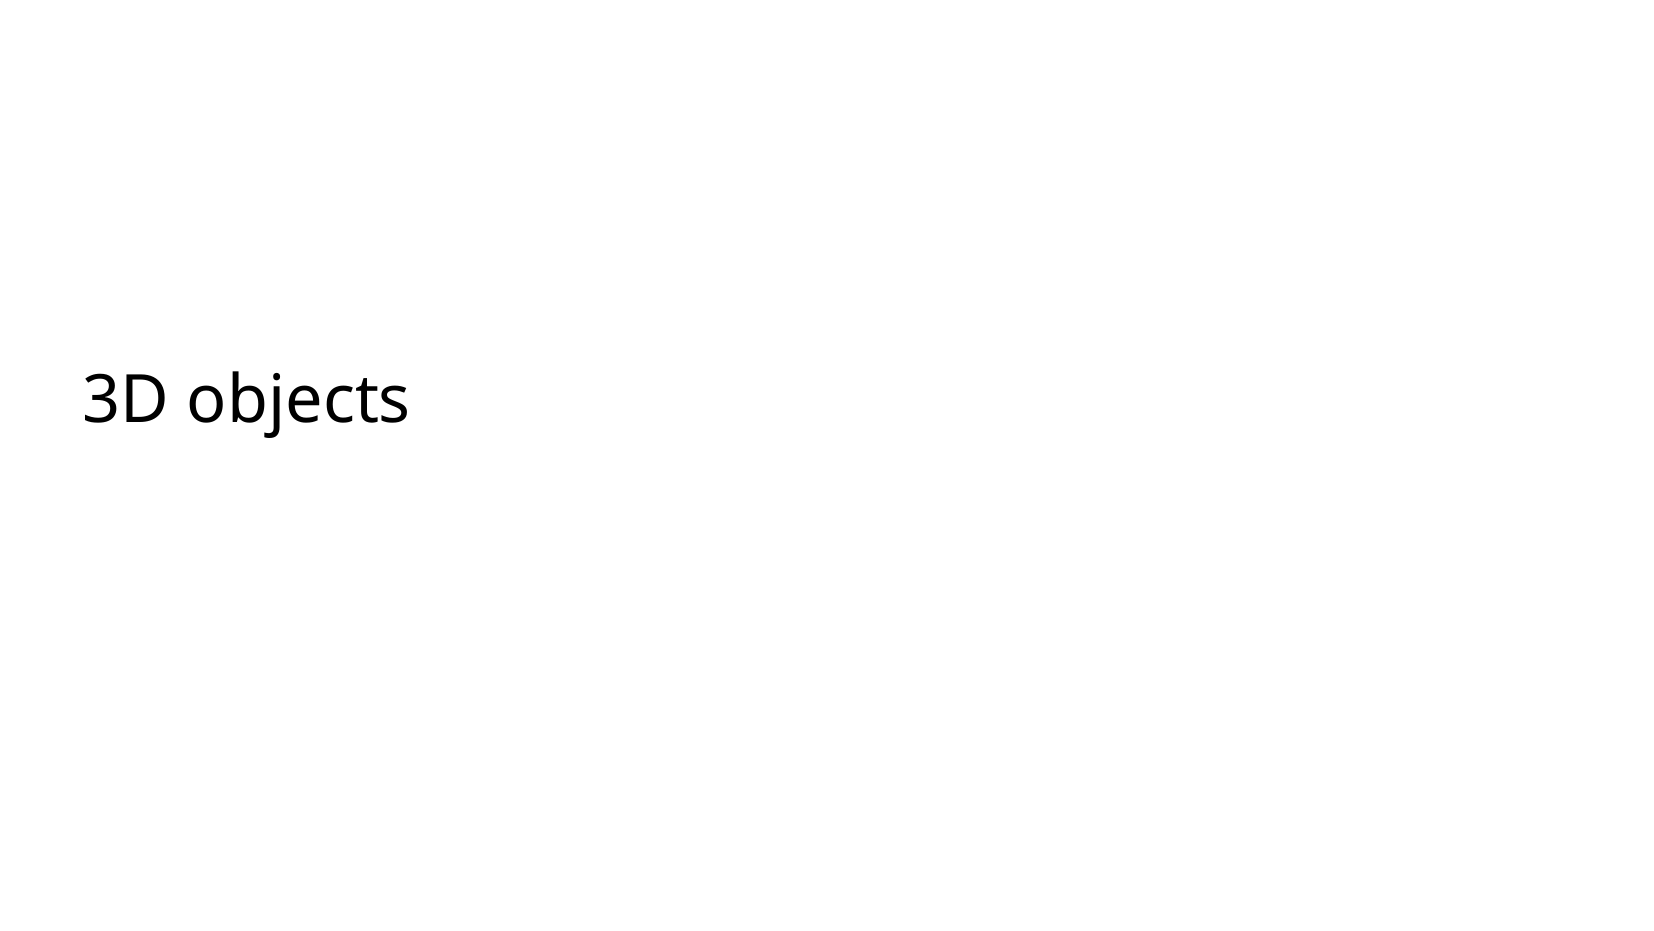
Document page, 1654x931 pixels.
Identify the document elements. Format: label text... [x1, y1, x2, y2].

subtitle 3D objects [82, 37, 1571, 757]
